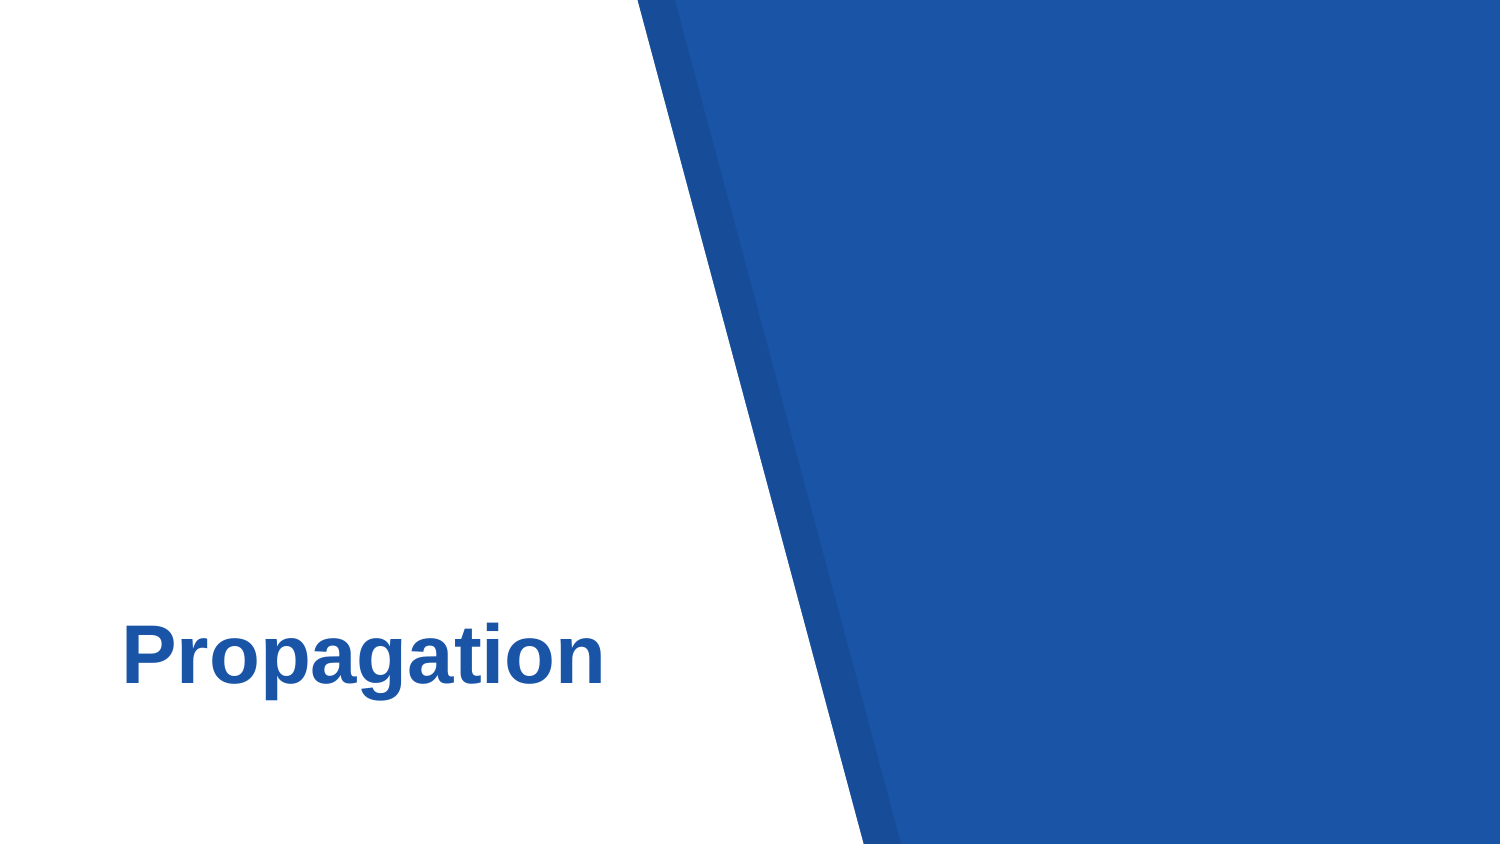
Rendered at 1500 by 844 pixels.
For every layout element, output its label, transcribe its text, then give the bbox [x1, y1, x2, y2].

title Propagation [106, 520, 818, 715]
